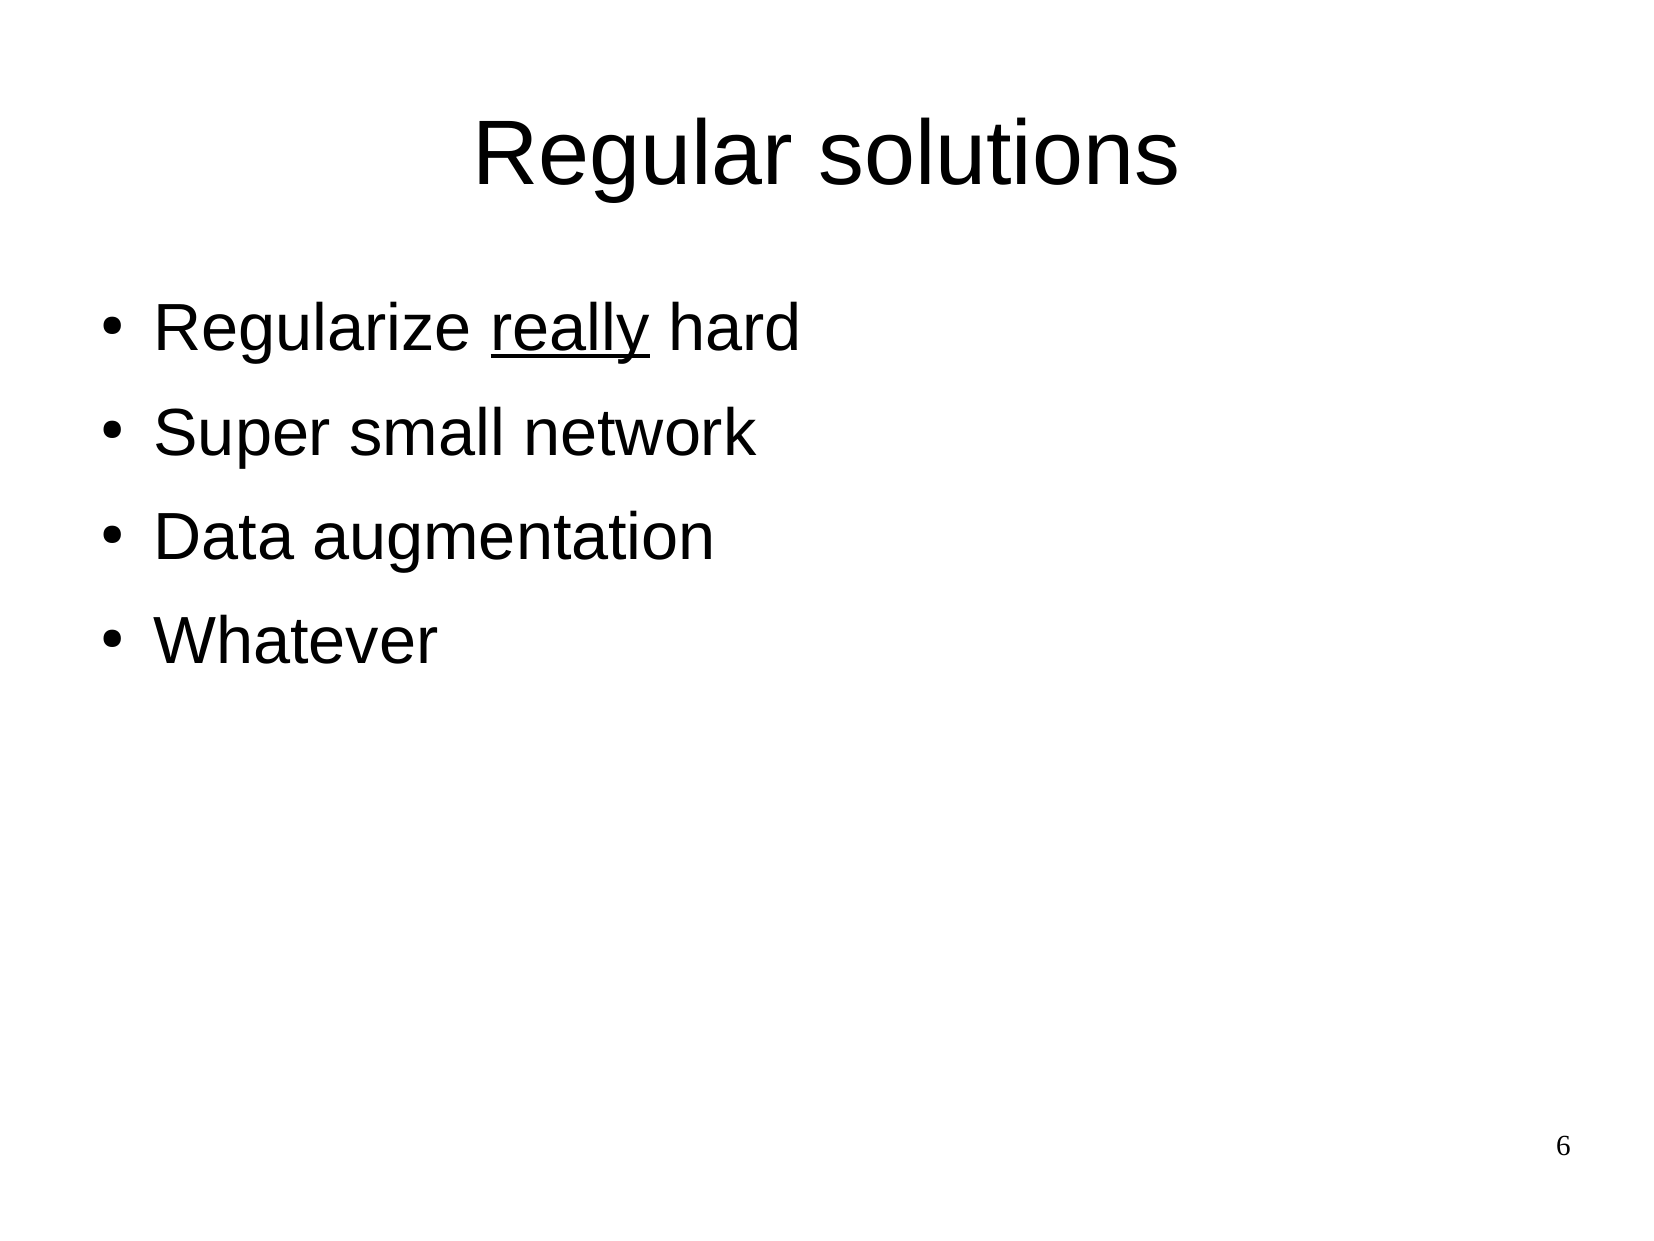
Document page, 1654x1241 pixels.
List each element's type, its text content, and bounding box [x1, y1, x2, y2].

title Regular solutions [82, 49, 1571, 257]
list Regularize really hard Super small network Data augmentation Whatever [82, 290, 1571, 1010]
